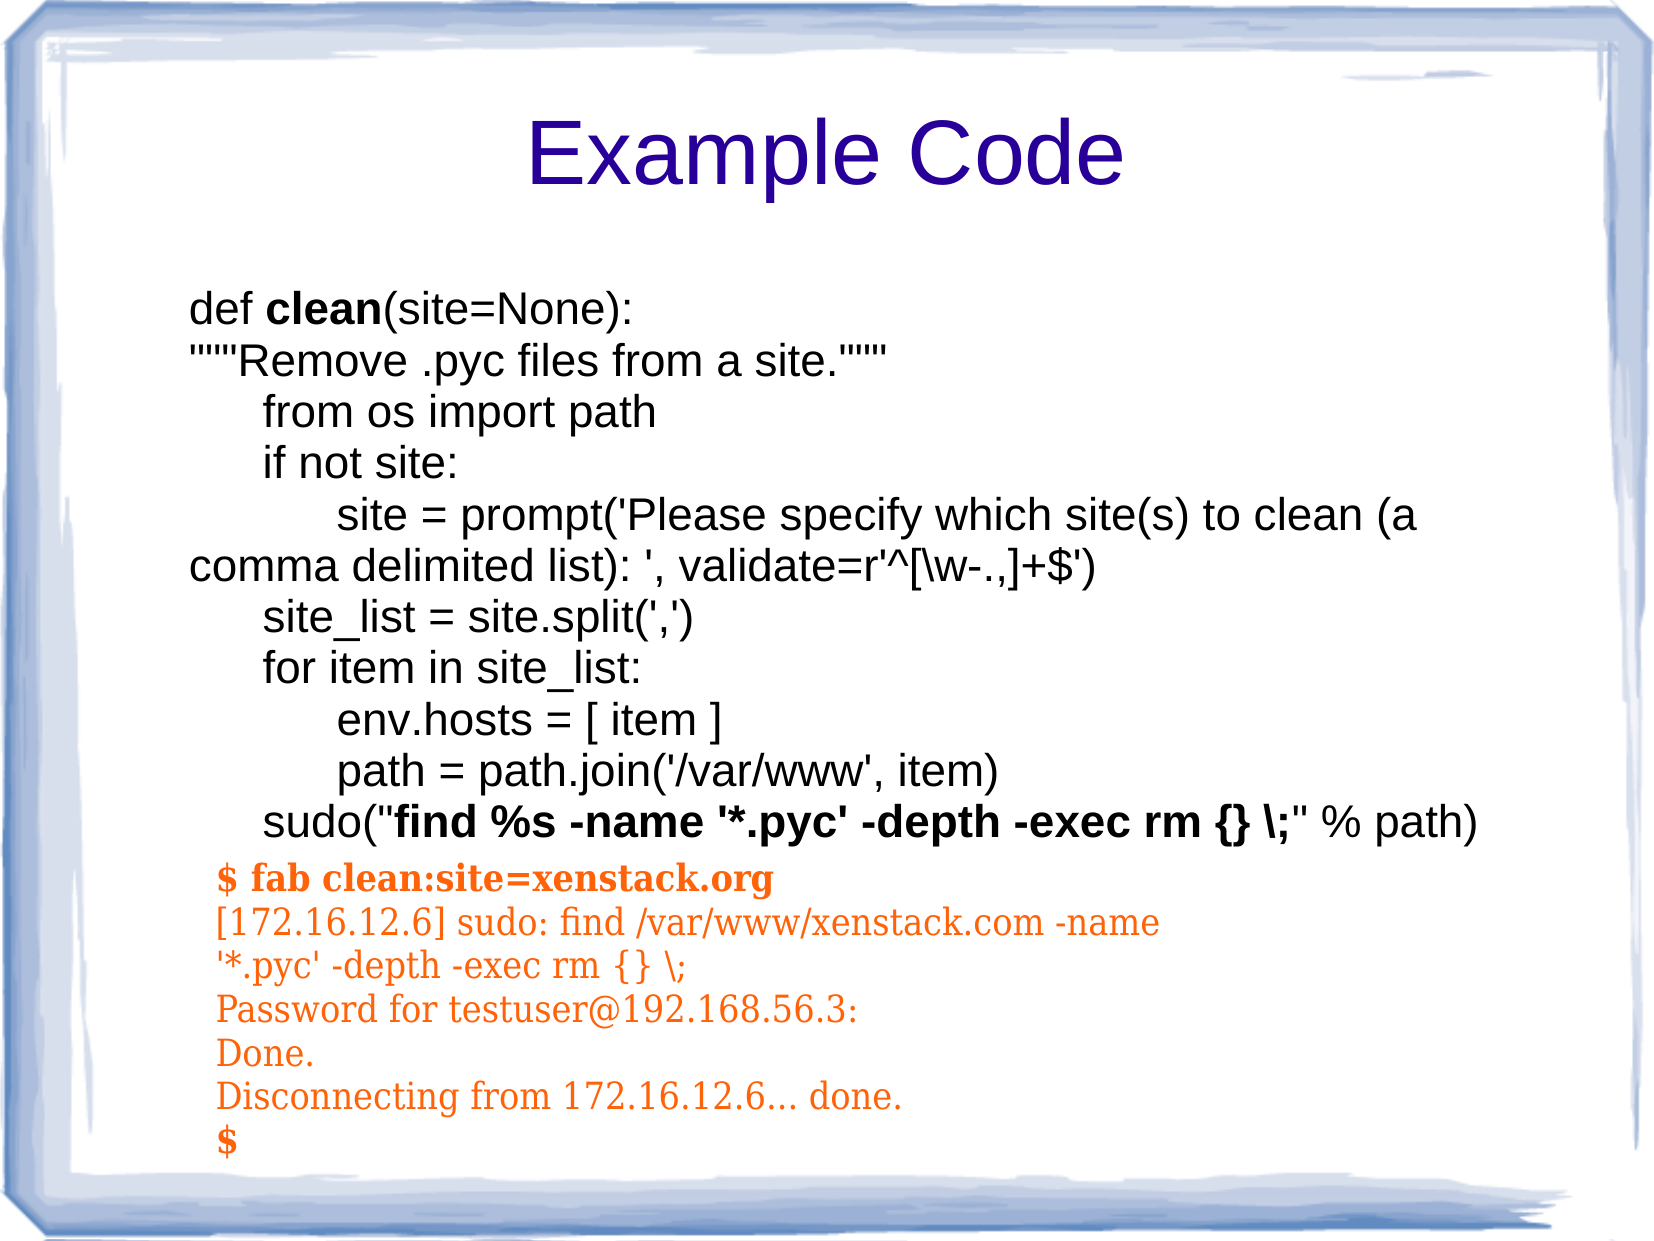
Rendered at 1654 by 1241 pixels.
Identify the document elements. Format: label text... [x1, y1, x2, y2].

title Example Code [82, 49, 1571, 257]
list def clean(site=None): """Remove .pyc files from a site.""" from os import path if not site: site = prompt('Please specify which site(s) to clean (a comma delimited list): ', validate=r'^[\w-.,]+$') site_list = site.split(',') for item in site_list: env.hosts = [ item ] path = path.join('/var/www', item) sudo("find %s -name '*.pyc' -depth -exec rm {} \;" % path) [118, 283, 1571, 952]
text_box $ fab clean:site=xenstack.org [172.16.12.6] sudo: find /var/www/xenstack.com -name '*.pyc' -depth -exec rm {} \; Password for testuser@192.168.56.3: Done. Disconnecting from 172.16.12.6... done. $ [200, 849, 1300, 1170]
picture [0, 0, 1654, 1241]
